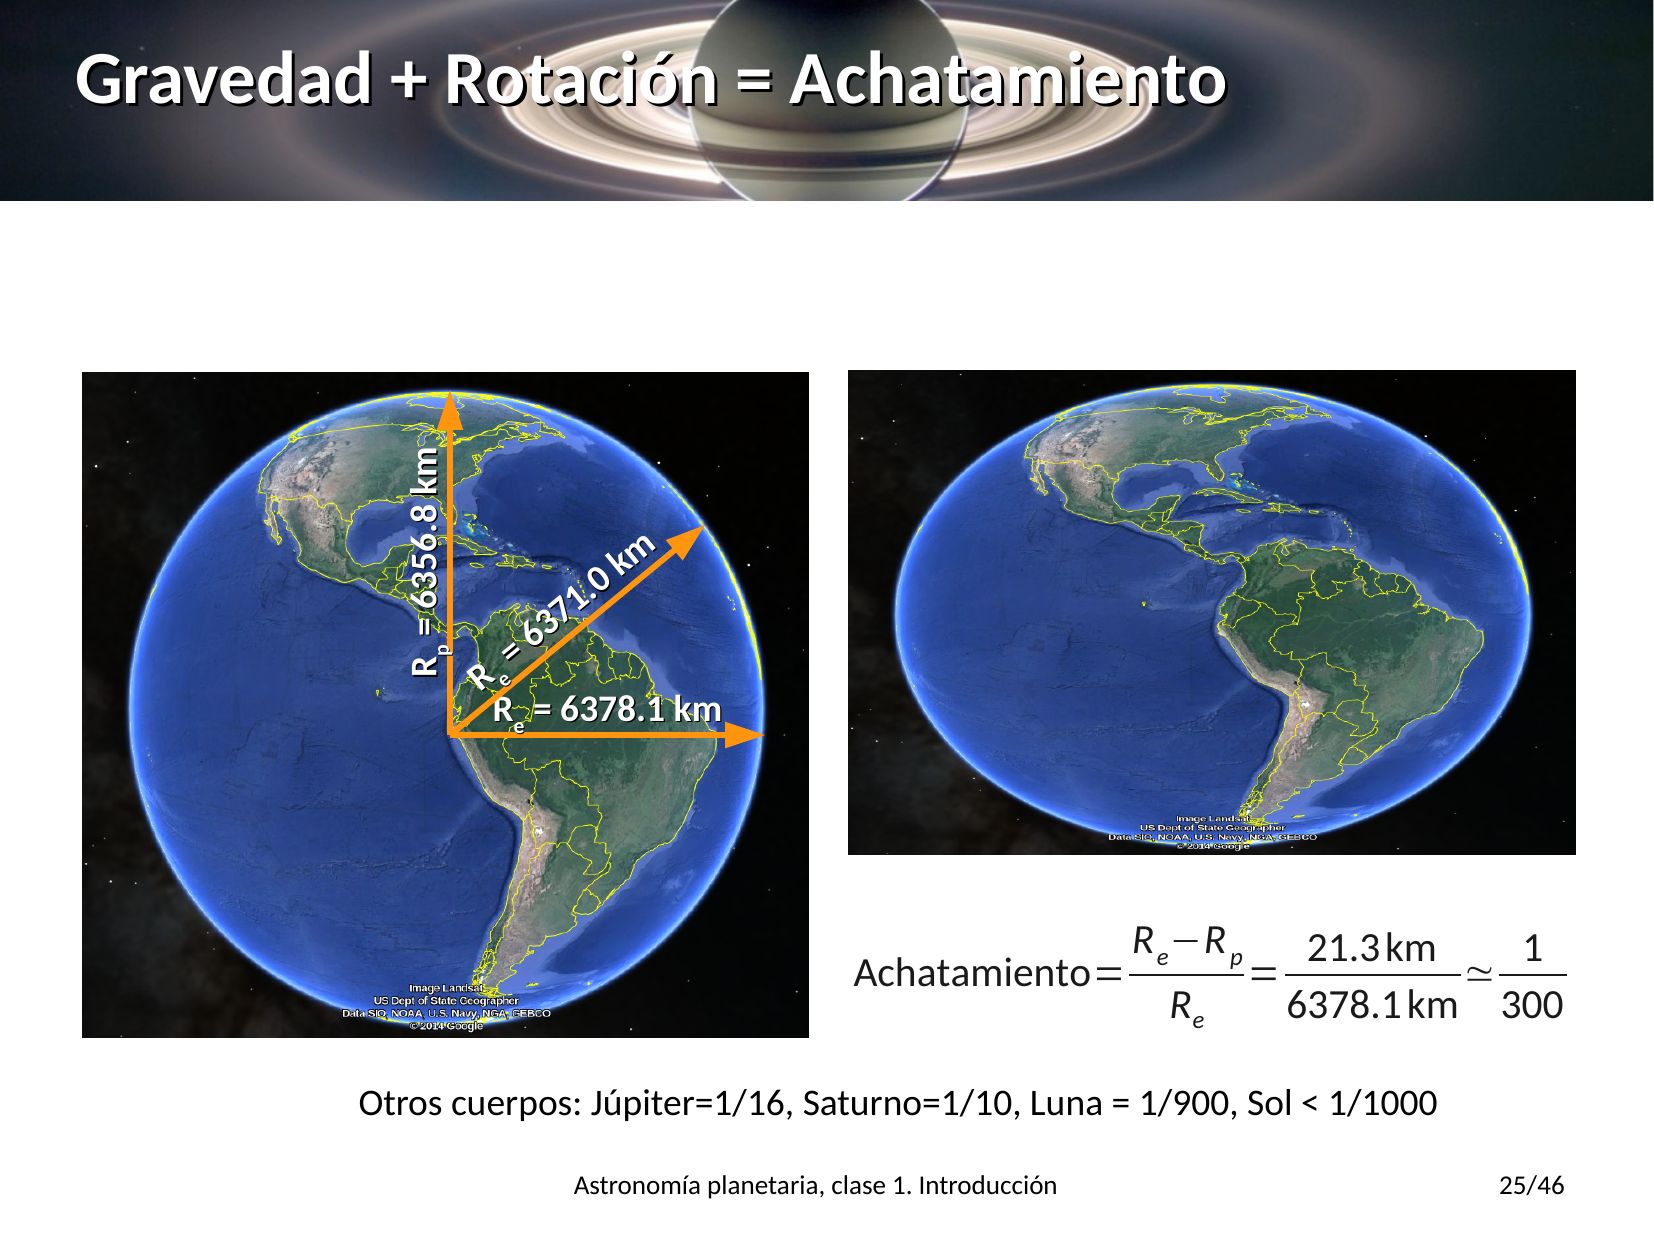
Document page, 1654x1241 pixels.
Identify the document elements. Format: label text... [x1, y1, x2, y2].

picture [848, 370, 1576, 856]
chart [845, 915, 1576, 1036]
text_box Otros cuerpos: Júpiter=1/16, Saturno=1/10, Luna = 1/900, Sol < 1/1000 [343, 1080, 1456, 1141]
picture [82, 372, 809, 1038]
title Gravedad + Rotación = Achatamiento [75, 19, 1564, 151]
picture [0, 0, 1654, 201]
